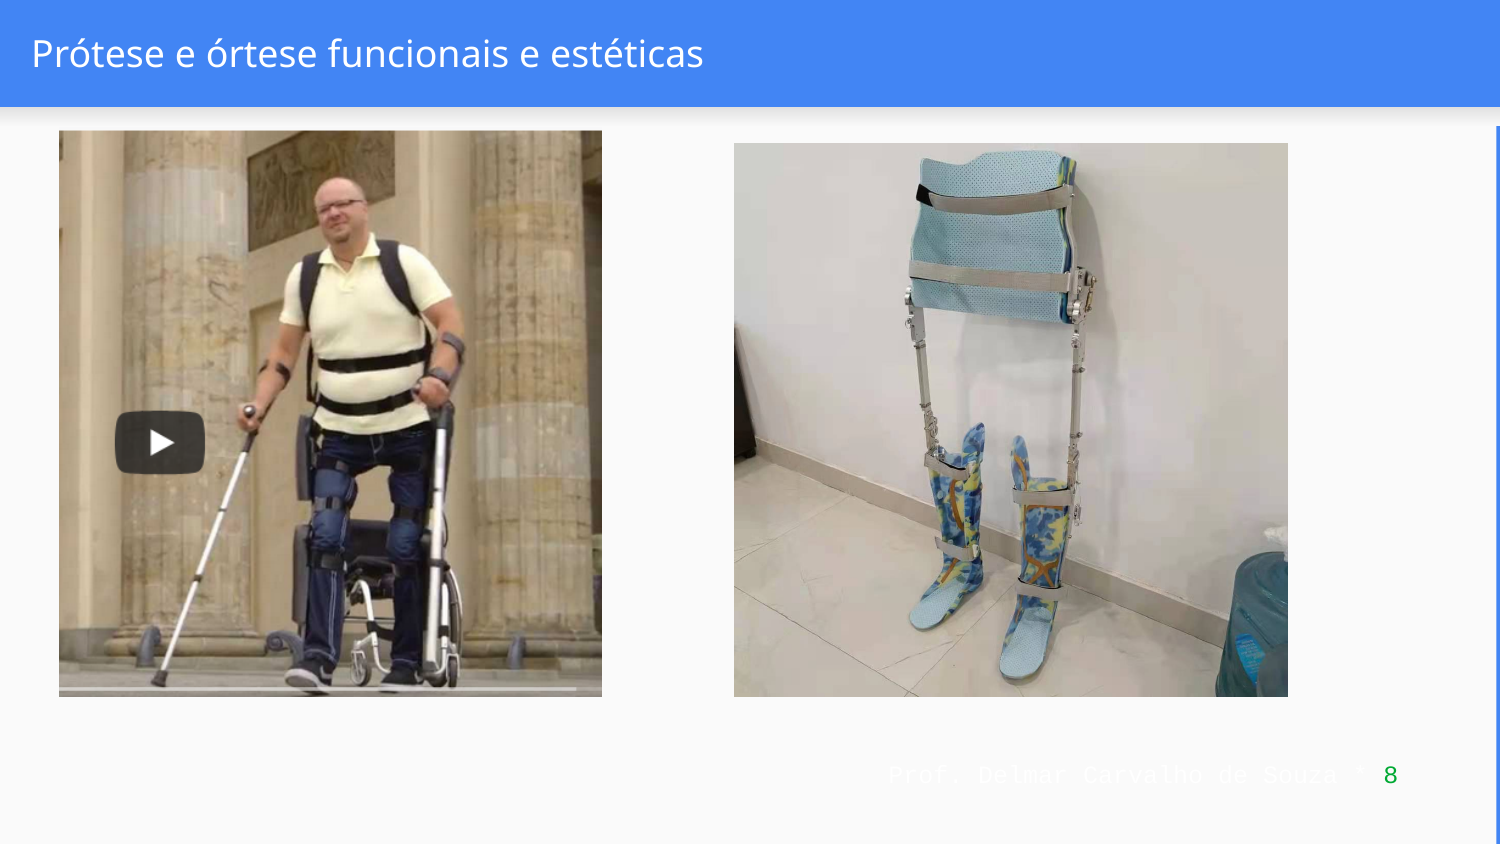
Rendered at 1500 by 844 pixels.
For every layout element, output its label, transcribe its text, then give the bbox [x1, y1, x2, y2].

text_box Ortese de reciprocação RECIPROCATION GAIT ORTHOSES (RGO) [40, 152, 615, 780]
title Prótese e órtese funcionais e estéticas [16, 2, 1464, 102]
picture [734, 143, 1288, 697]
picture [59, 127, 602, 697]
